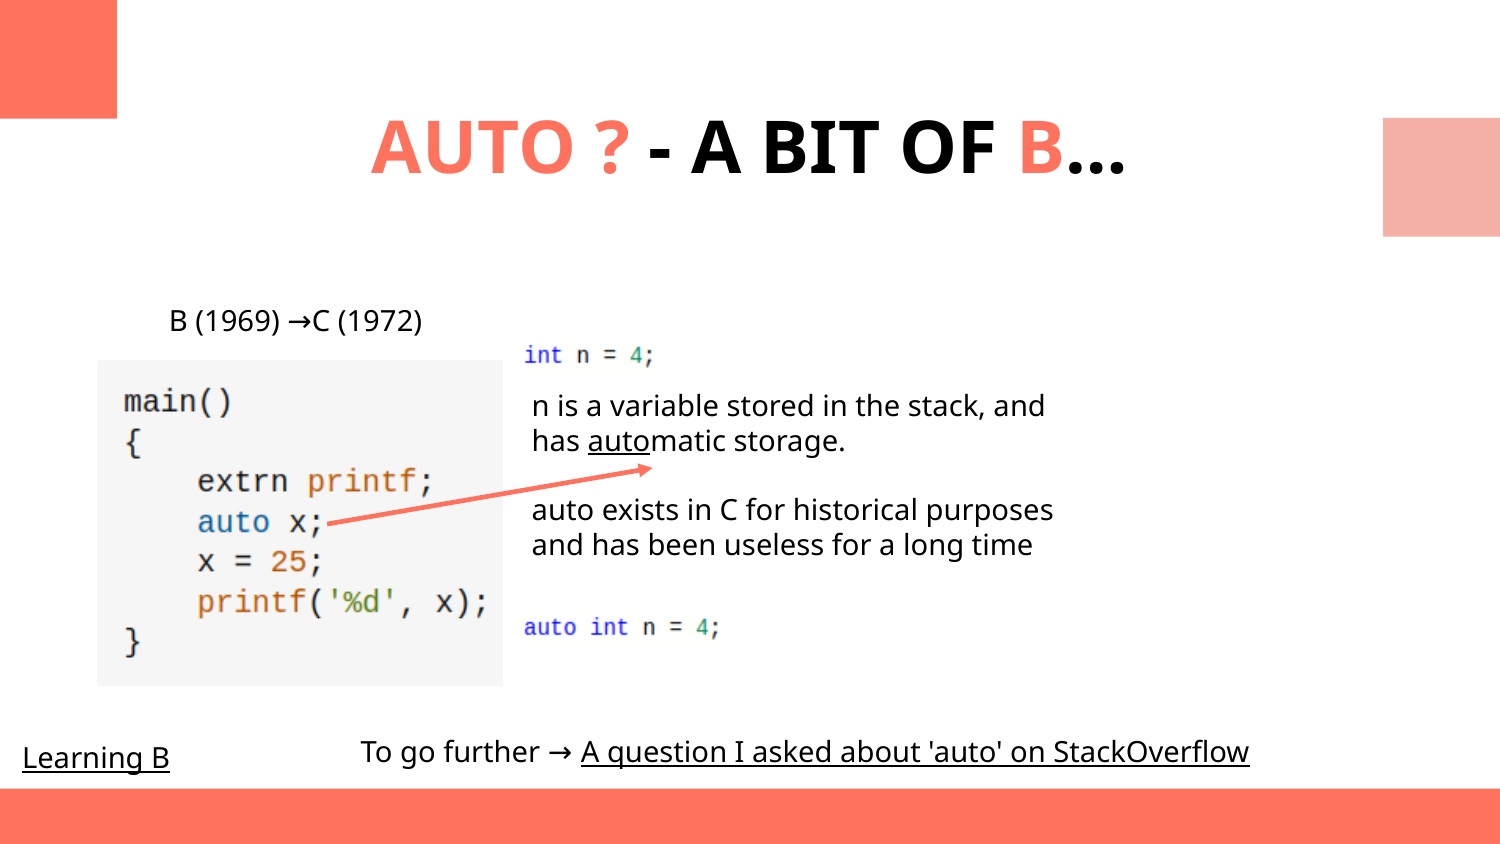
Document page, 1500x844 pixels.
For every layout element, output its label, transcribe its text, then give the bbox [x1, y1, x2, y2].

picture [516, 339, 661, 371]
text_box n is a variable stored in the stack, and has automatic storage. auto exists in C for historical purposes and has been useless for a long time [516, 371, 1099, 612]
picture [516, 611, 727, 648]
text_box Learning B [7, 724, 258, 784]
title AUTO ? - A BIT OF B… [97, 107, 1402, 181]
picture [97, 360, 503, 686]
text_box To go further → A question I asked about 'auto' on StackOverflow [345, 718, 1483, 784]
text_box B (1969) →C (1972) [154, 286, 447, 361]
